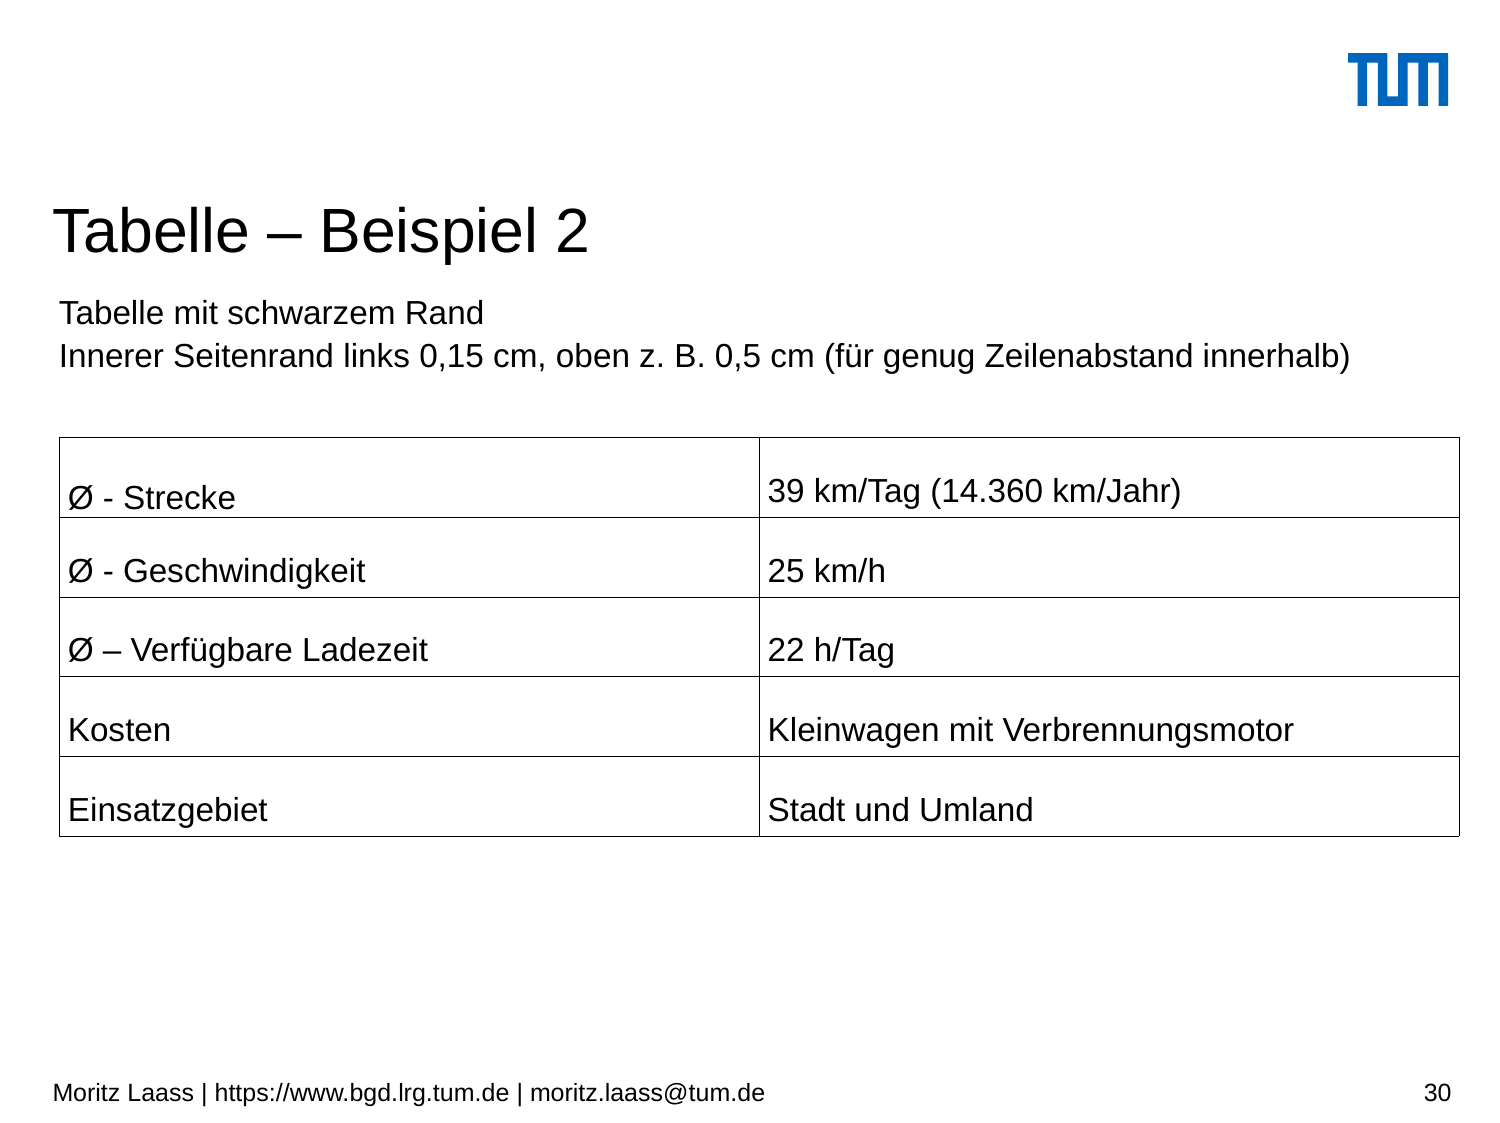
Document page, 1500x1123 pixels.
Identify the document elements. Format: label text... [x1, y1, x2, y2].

table_cell Stadt und Umland [760, 757, 1459, 836]
title Tabelle – Beispiel 2 [52, 195, 1453, 266]
table_cell Ø – Verfügbare Ladezeit [60, 598, 759, 676]
table_cell 22 h/Tag [760, 598, 1459, 676]
table_cell 25 km/h [760, 518, 1459, 597]
table_cell Einsatzgebiet [60, 757, 759, 836]
table_header 39 km/Tag (14.360 km/Jahr) [760, 438, 1459, 517]
list Tabelle mit schwarzem Rand Innerer Seitenrand links 0,15 cm, oben z. B. 0,5 cm (für genug Zeilenabstand innerhalb) [59, 289, 1459, 414]
table_cell Ø - Geschwindigkeit [60, 518, 759, 597]
table_header Ø - Strecke [60, 438, 759, 517]
table_cell Kosten [60, 677, 759, 756]
table_cell Kleinwagen mit Verbrennungsmotor [760, 677, 1459, 756]
